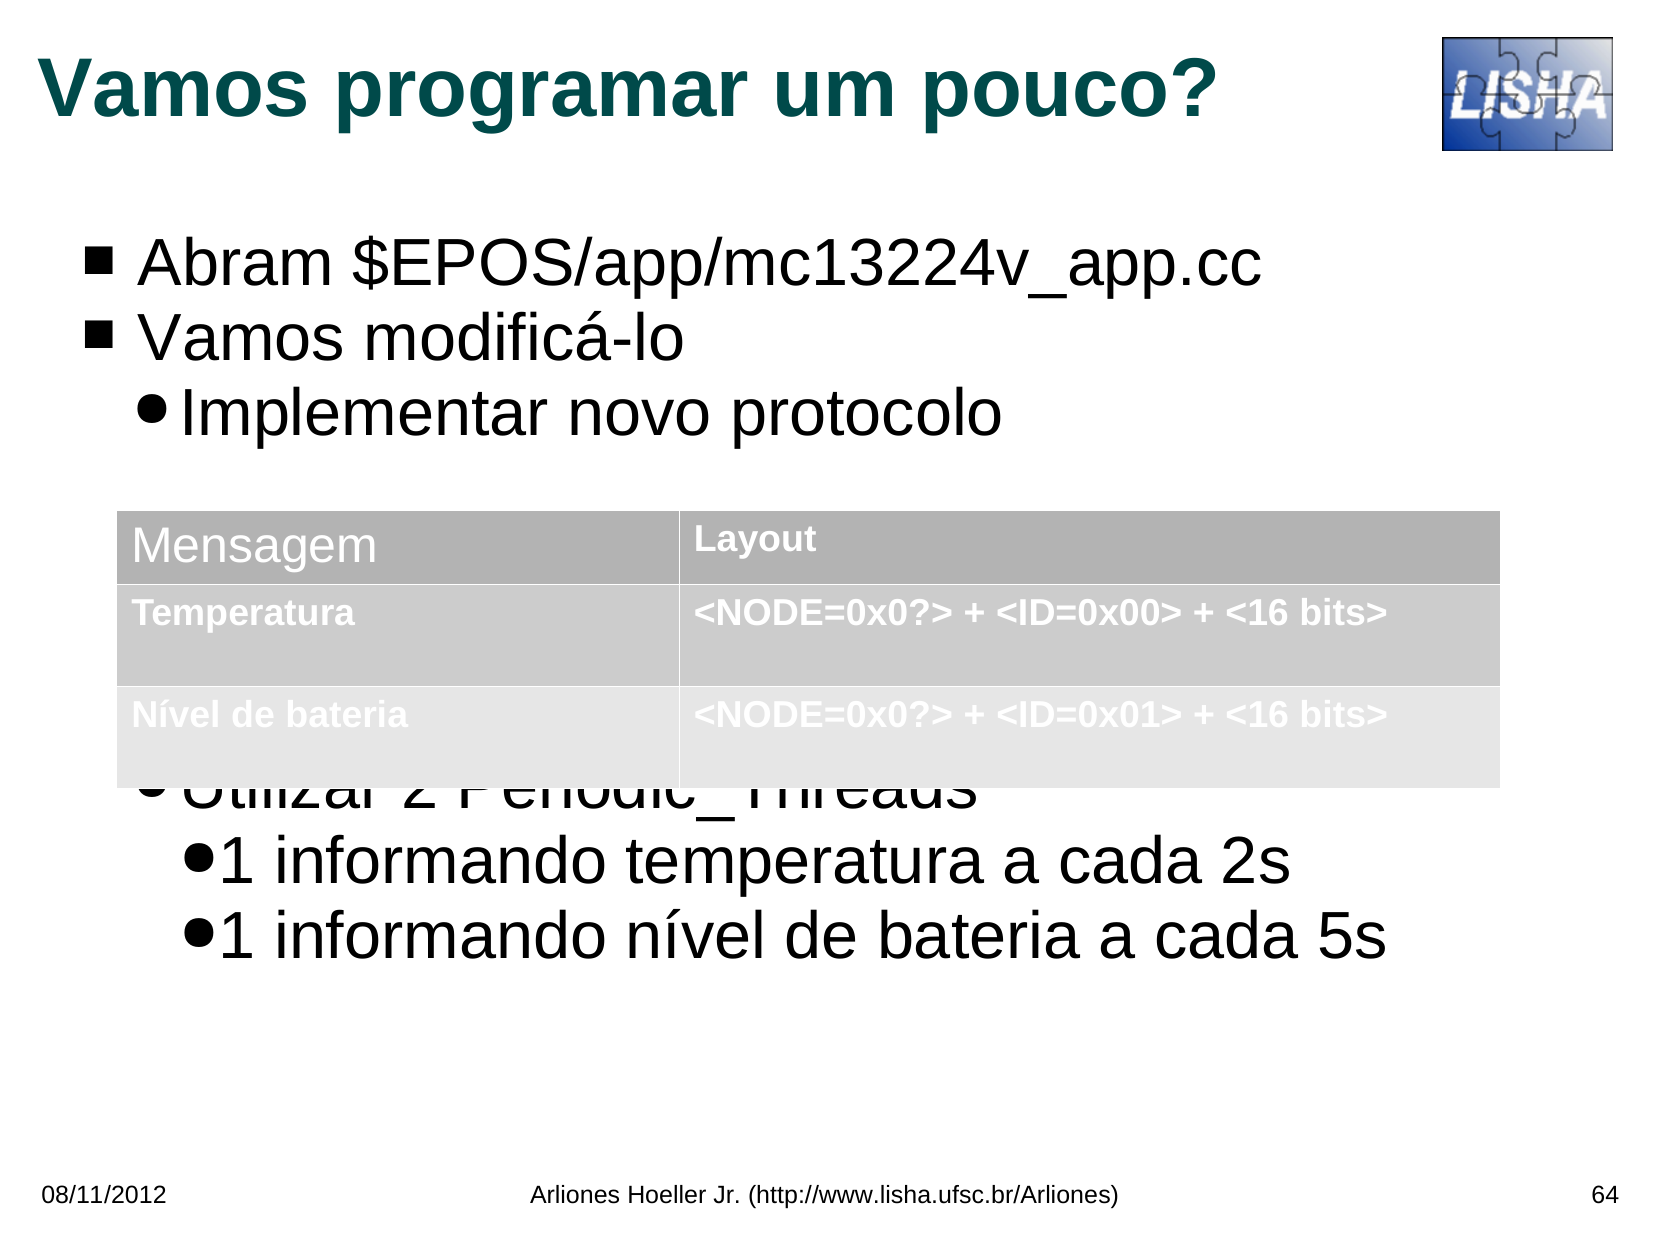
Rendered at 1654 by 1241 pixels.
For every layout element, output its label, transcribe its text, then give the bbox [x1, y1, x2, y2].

table_header Layout [680, 511, 1500, 584]
table_cell <NODE=0x0?> + <ID=0x00> + <16 bits> [680, 585, 1500, 686]
table_header Mensagem [117, 511, 679, 584]
title Vamos programar um pouco? [37, 37, 1426, 151]
list Abram $EPOS/app/mc13224v_app.cc Vamos modificá-lo Implementar novo protocolo Utilizar 2 Periodic_Threads 1 informando temperatura a cada 2s 1 informando nível de bateria a cada 5s [37, 225, 1613, 1081]
picture [1442, 37, 1613, 151]
table_cell Nível de bateria [117, 687, 679, 788]
table_cell <NODE=0x0?> + <ID=0x01> + <16 bits> [680, 687, 1500, 788]
table_cell Temperatura [117, 585, 679, 686]
